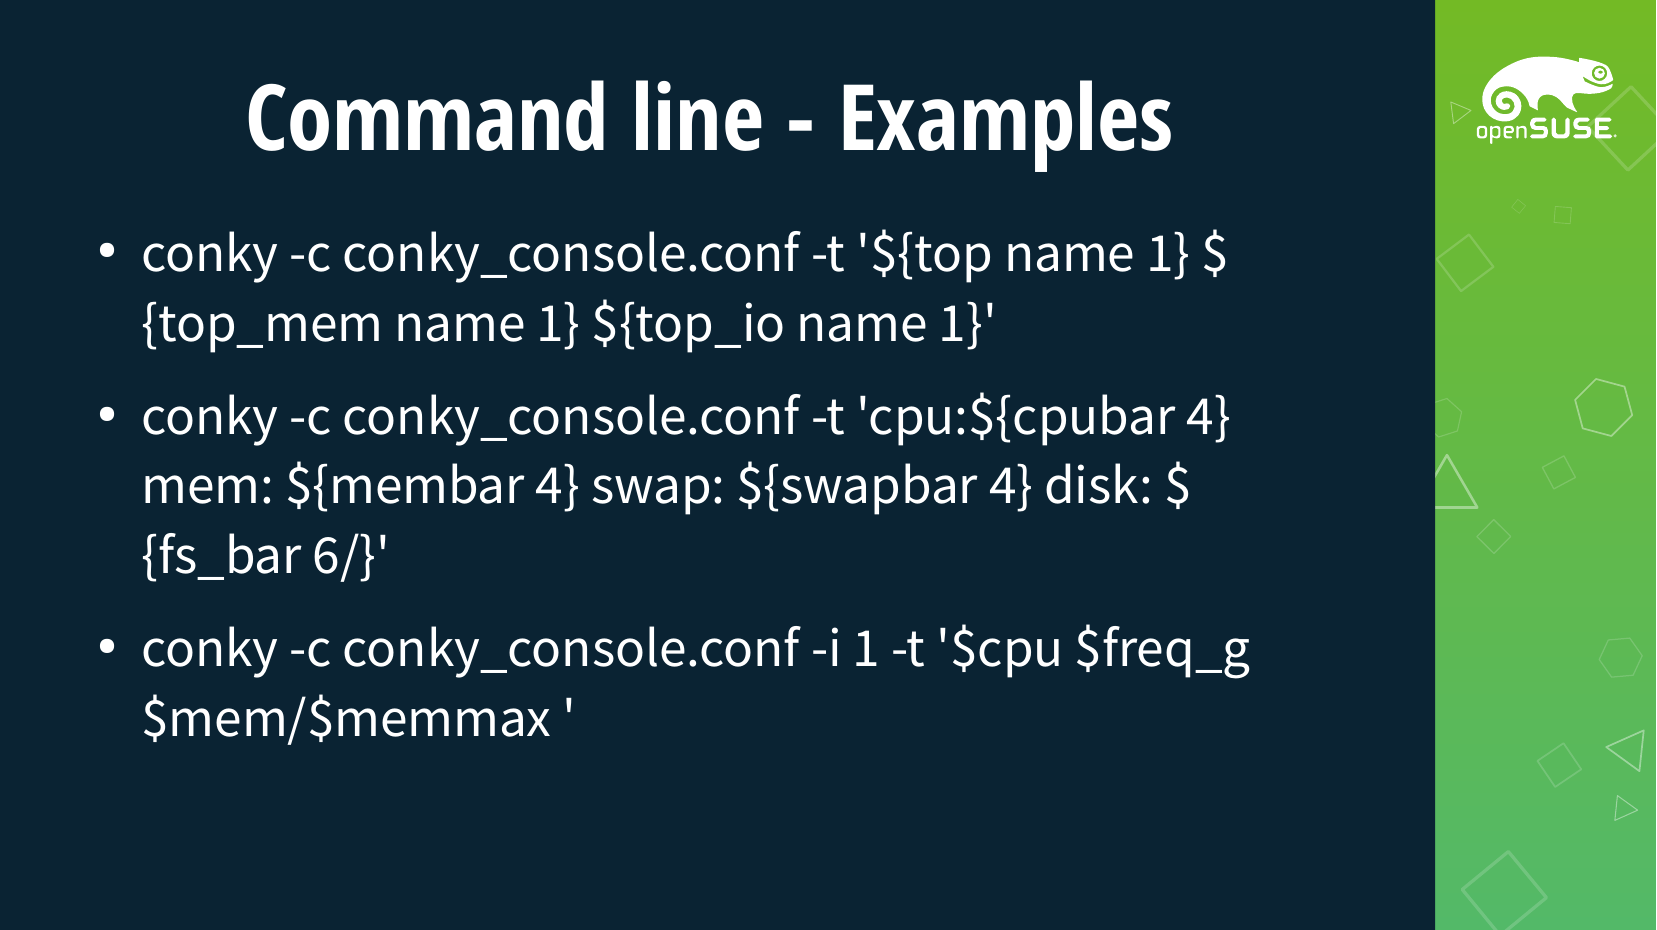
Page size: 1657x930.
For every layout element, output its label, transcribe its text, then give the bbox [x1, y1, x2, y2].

title Command line - Examples [82, 37, 1338, 193]
list conky -c conky_console.conf -t '${top name 1} ${top_mem name 1} ${top_io name 1}' conky -c conky_console.conf -t 'cpu:${cpubar 4} mem: ${membar 4} swap: ${swapbar 4} disk: ${fs_bar 6/}' conky -c conky_console.conf -i 1 -t '$cpu $freq_g $mem/$memmax ' [82, 217, 1338, 757]
